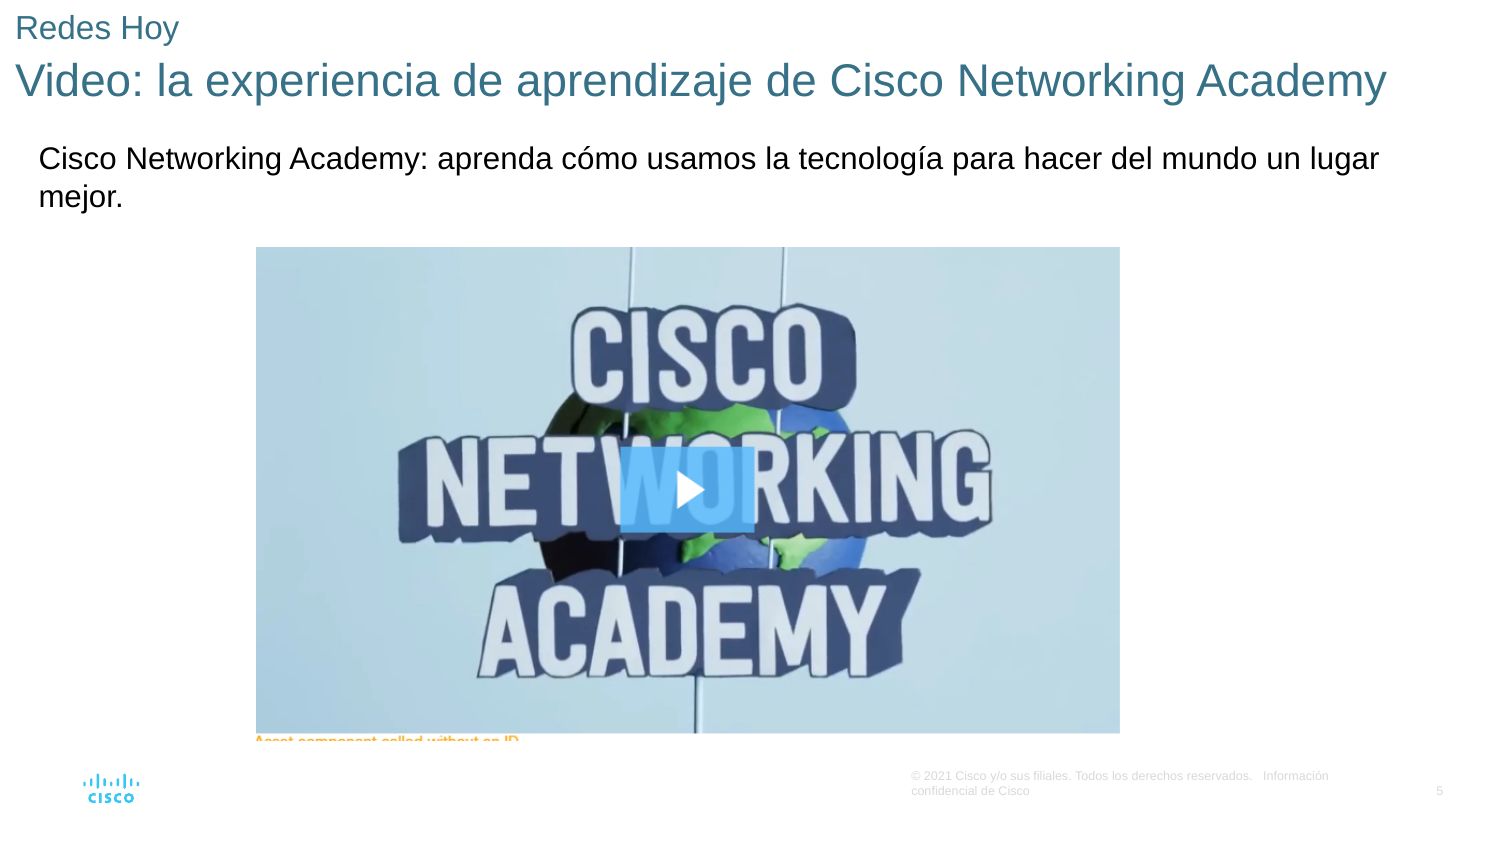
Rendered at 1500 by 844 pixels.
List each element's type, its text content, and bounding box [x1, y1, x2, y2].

text_box Redes Hoy [0, 0, 1500, 29]
title Video: la experiencia de aprendizaje de Cisco Networking Academy [0, 29, 1500, 127]
picture [256, 247, 1121, 741]
list Cisco Networking Academy: aprenda cómo usamos la tecnología para hacer del mundo un lugar mejor. [23, 131, 1476, 221]
